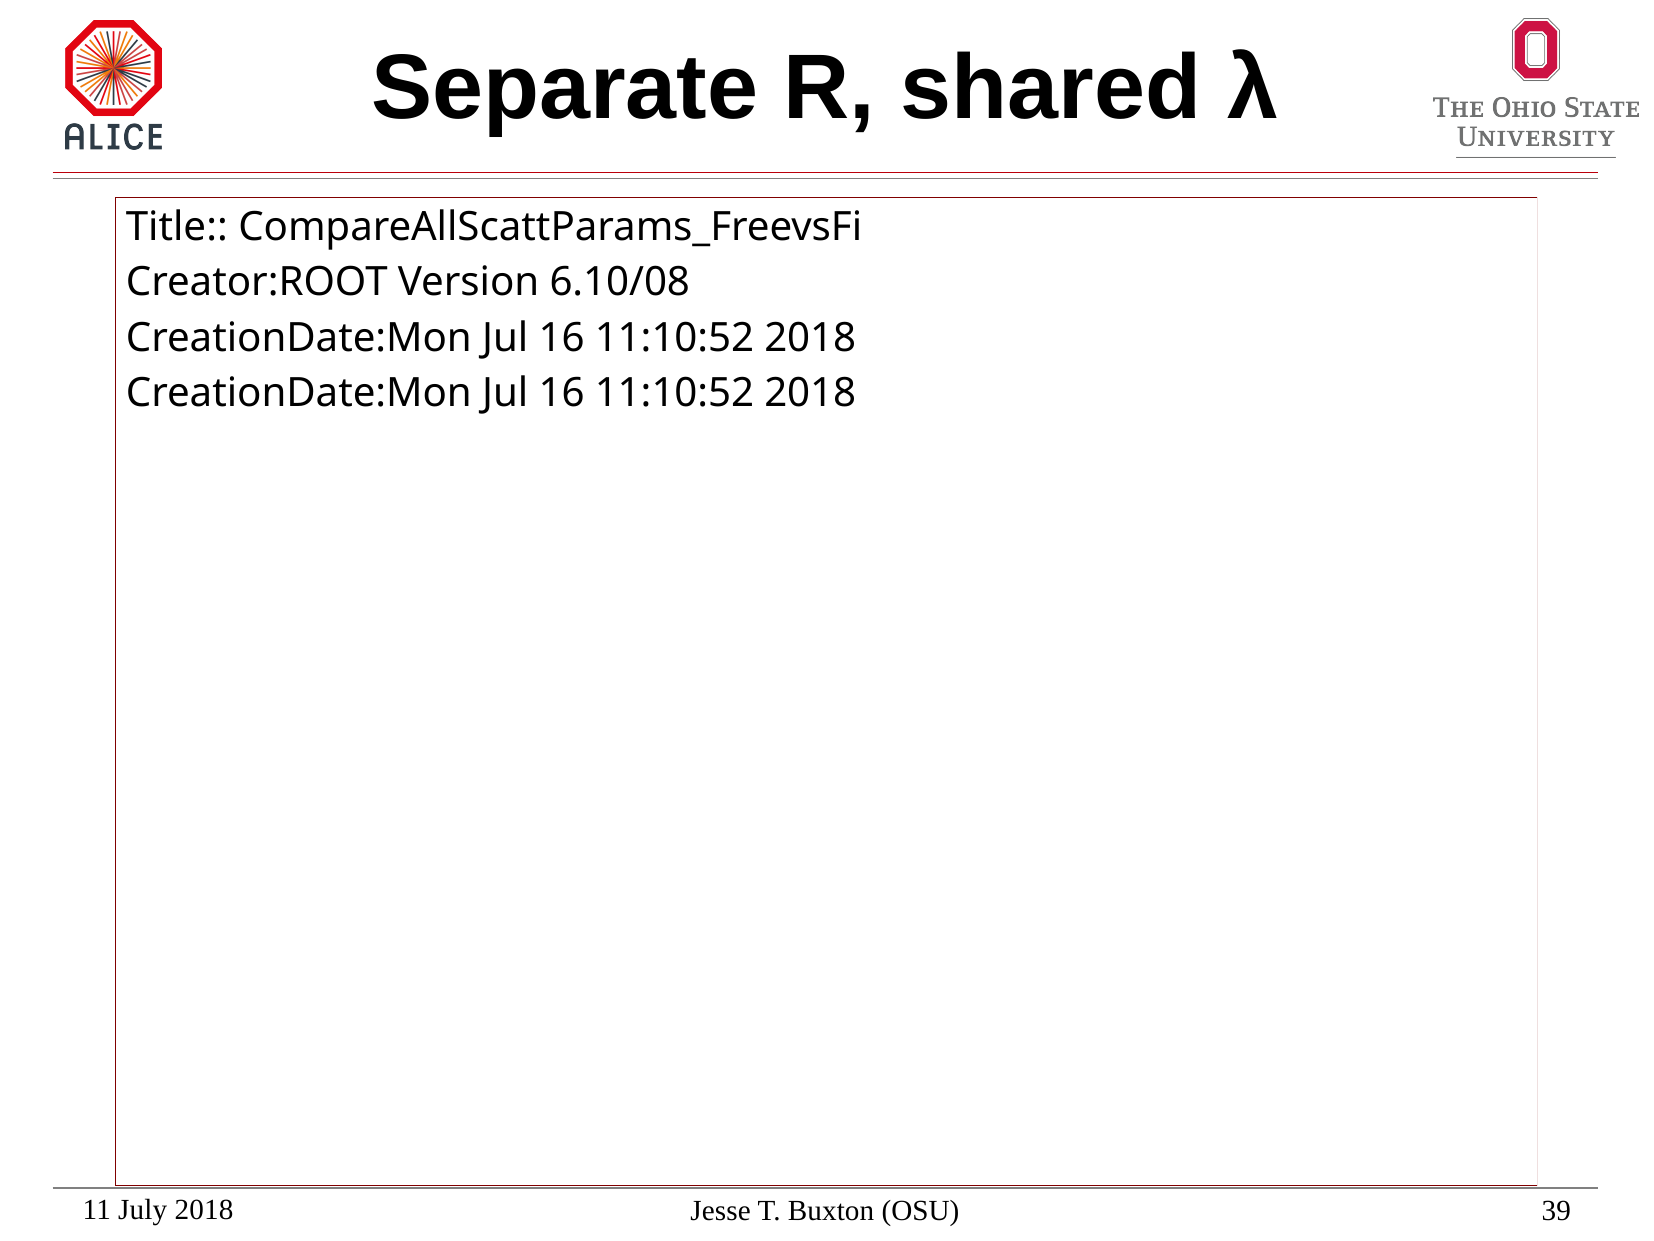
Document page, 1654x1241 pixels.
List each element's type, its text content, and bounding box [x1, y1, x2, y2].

picture [1513, 5, 1642, 171]
picture [112, 195, 1538, 1186]
picture [65, 20, 137, 150]
title Separate R, shared λ [137, 1, 1513, 172]
